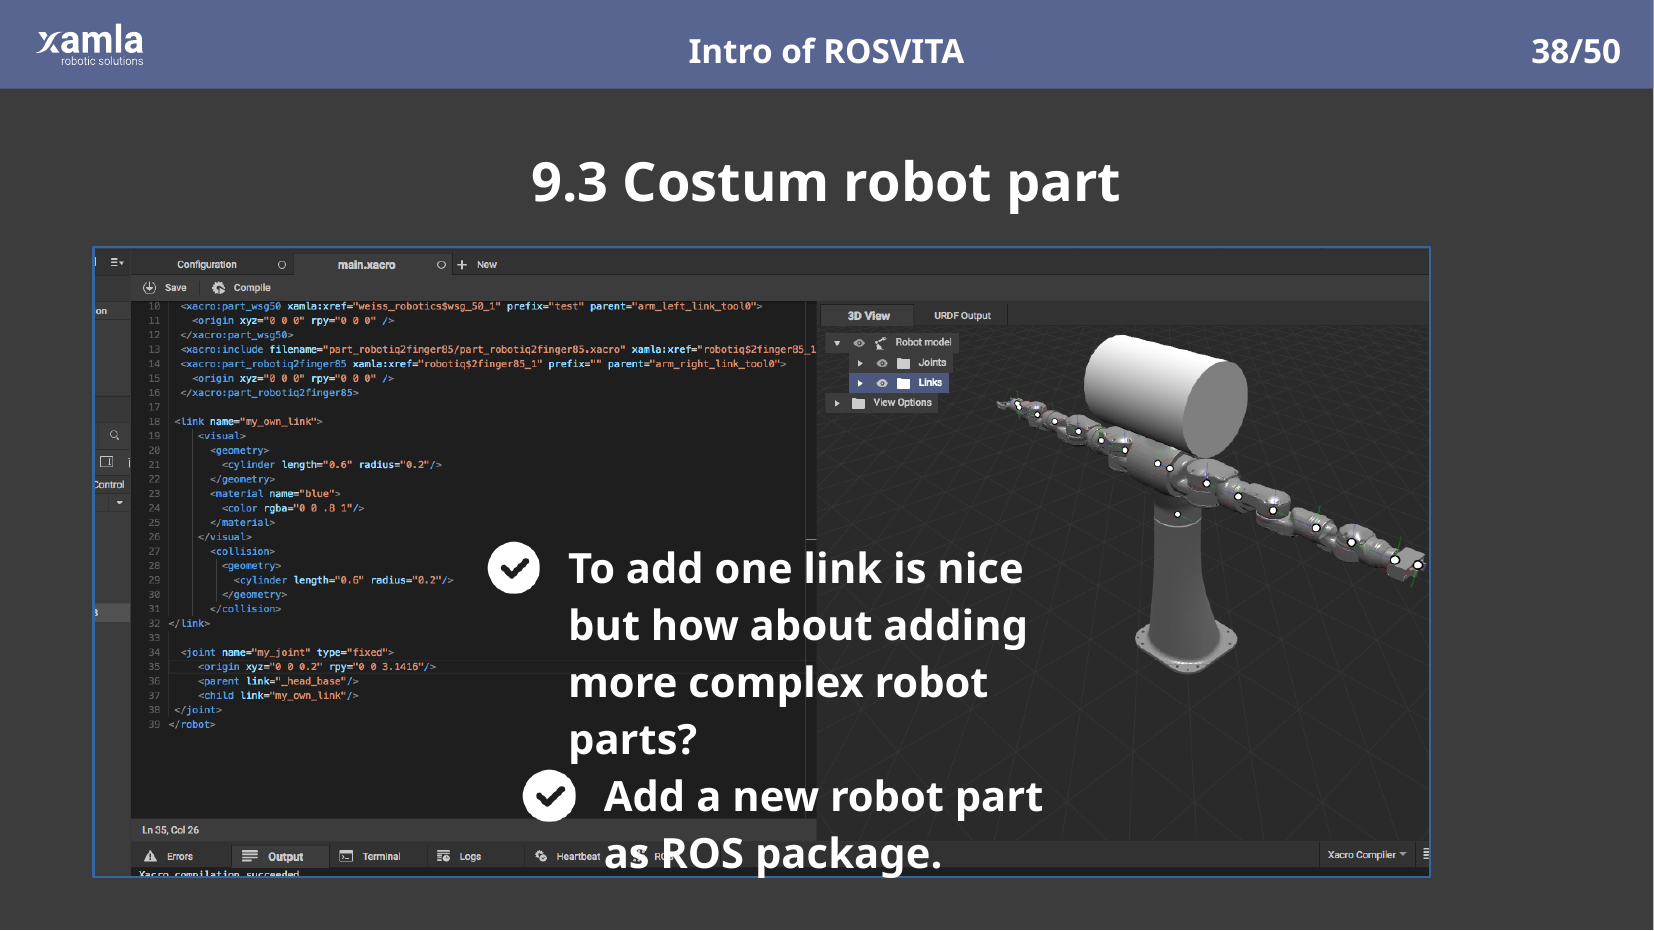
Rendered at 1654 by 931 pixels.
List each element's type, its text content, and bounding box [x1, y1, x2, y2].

picture [35, 23, 143, 65]
picture [94, 248, 1430, 877]
text_box [0, 0, 1654, 89]
text_box Intro of ROSVITA [296, 20, 1357, 80]
text_box To add one link is nice but how about adding more complex robot parts? Add a new robot part as ROS package. [472, 531, 1099, 931]
text_box 9.3 Costum robot part [188, 135, 1465, 223]
text_box 38/50 [1511, 20, 1636, 80]
